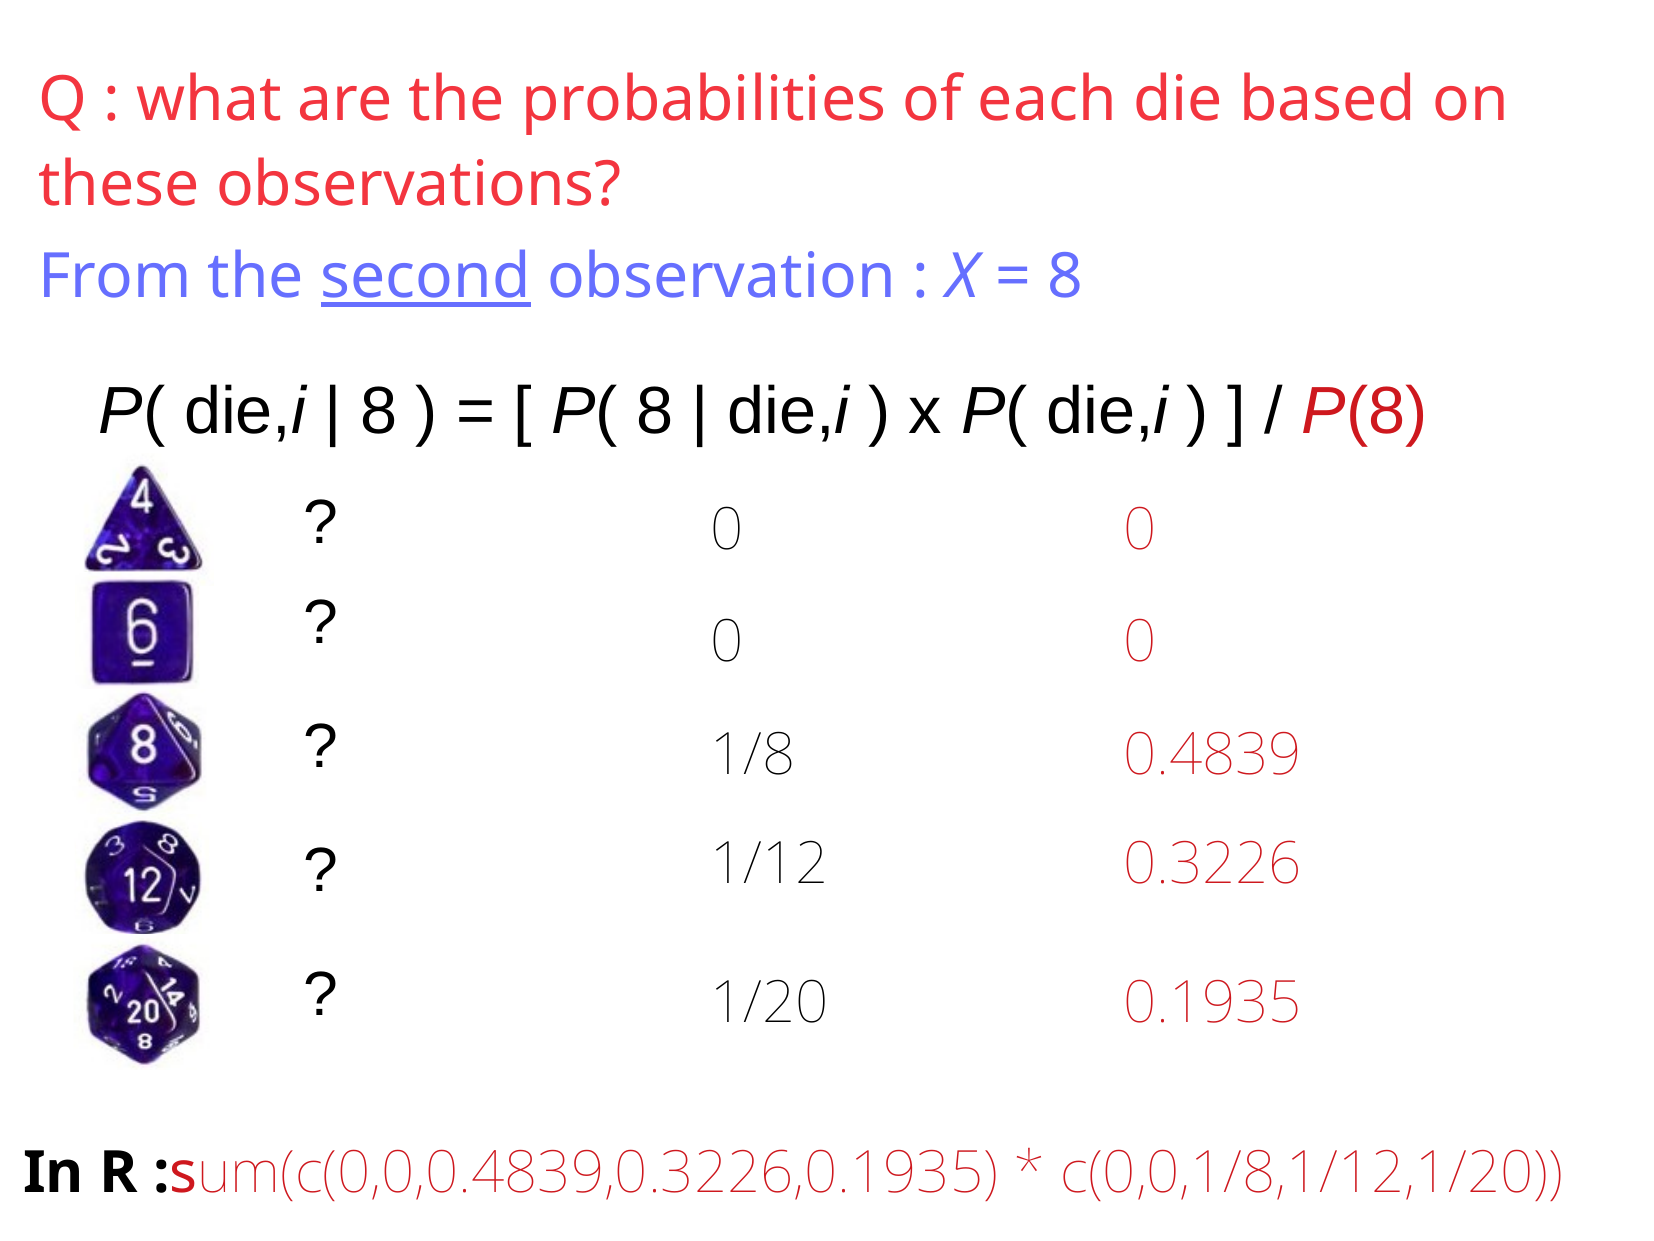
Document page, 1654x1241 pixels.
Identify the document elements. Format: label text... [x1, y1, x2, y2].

text_box From the second observation : X = 8 [23, 223, 1647, 378]
picture [71, 453, 214, 1070]
text_box 0 [1108, 479, 1173, 560]
text_box 0 [1108, 592, 1173, 672]
text_box ? [289, 579, 354, 665]
text_box 0.4839 [1108, 704, 1321, 785]
text_box 0.1935 [1108, 952, 1321, 1033]
text_box 0 [695, 479, 760, 560]
text_box ? [289, 479, 354, 564]
text_box Q : what are the probabilities of each die based on these observations? [23, 46, 1647, 201]
text_box 0 [695, 592, 760, 672]
text_box ? [289, 827, 354, 913]
text_box 1/20 [695, 952, 846, 1033]
text_box ? [289, 703, 354, 789]
text_box 1/12 [695, 814, 846, 894]
text_box 0.3226 [1108, 814, 1321, 894]
text_box P( die,i | 8 ) = [ P( 8 | die,i ) x P( die,i ) ] / P(8) [84, 378, 1544, 455]
text_box In R :sum(c(0,0,0.4839,0.3226,0.1935) * c(0,0,1/8,1/12,1/20)) [8, 1122, 1640, 1241]
text_box ? [289, 951, 354, 1037]
text_box 1/8 [695, 704, 811, 785]
